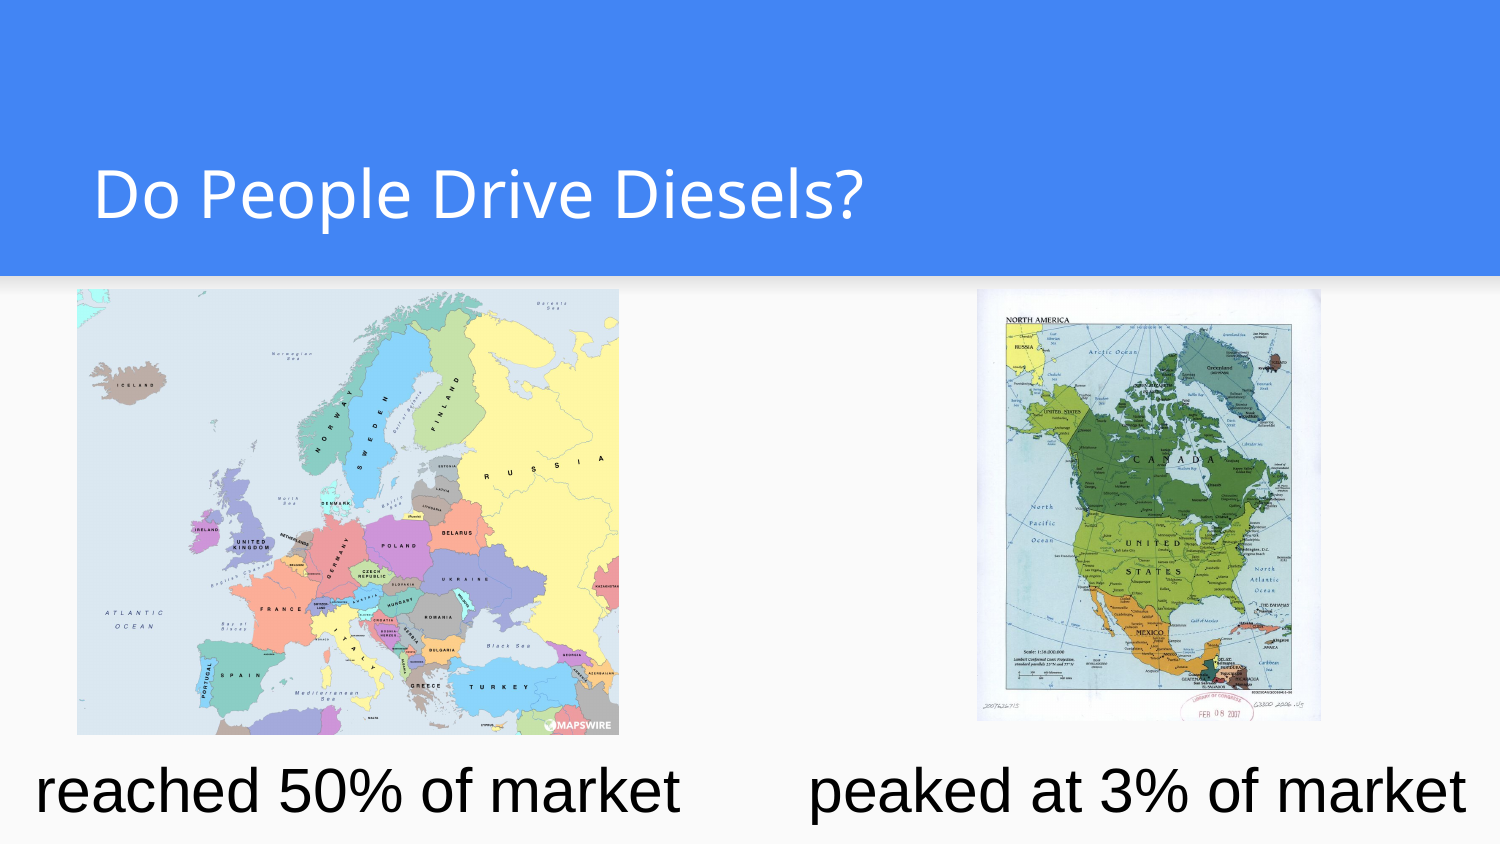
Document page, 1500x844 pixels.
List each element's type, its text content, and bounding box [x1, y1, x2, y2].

title Do People Drive Diesels? [77, 121, 1427, 248]
text_box peaked at 3% of market [733, 735, 1483, 816]
picture [977, 289, 1321, 721]
picture [77, 289, 619, 735]
text_box reached 50% of market [20, 735, 786, 836]
